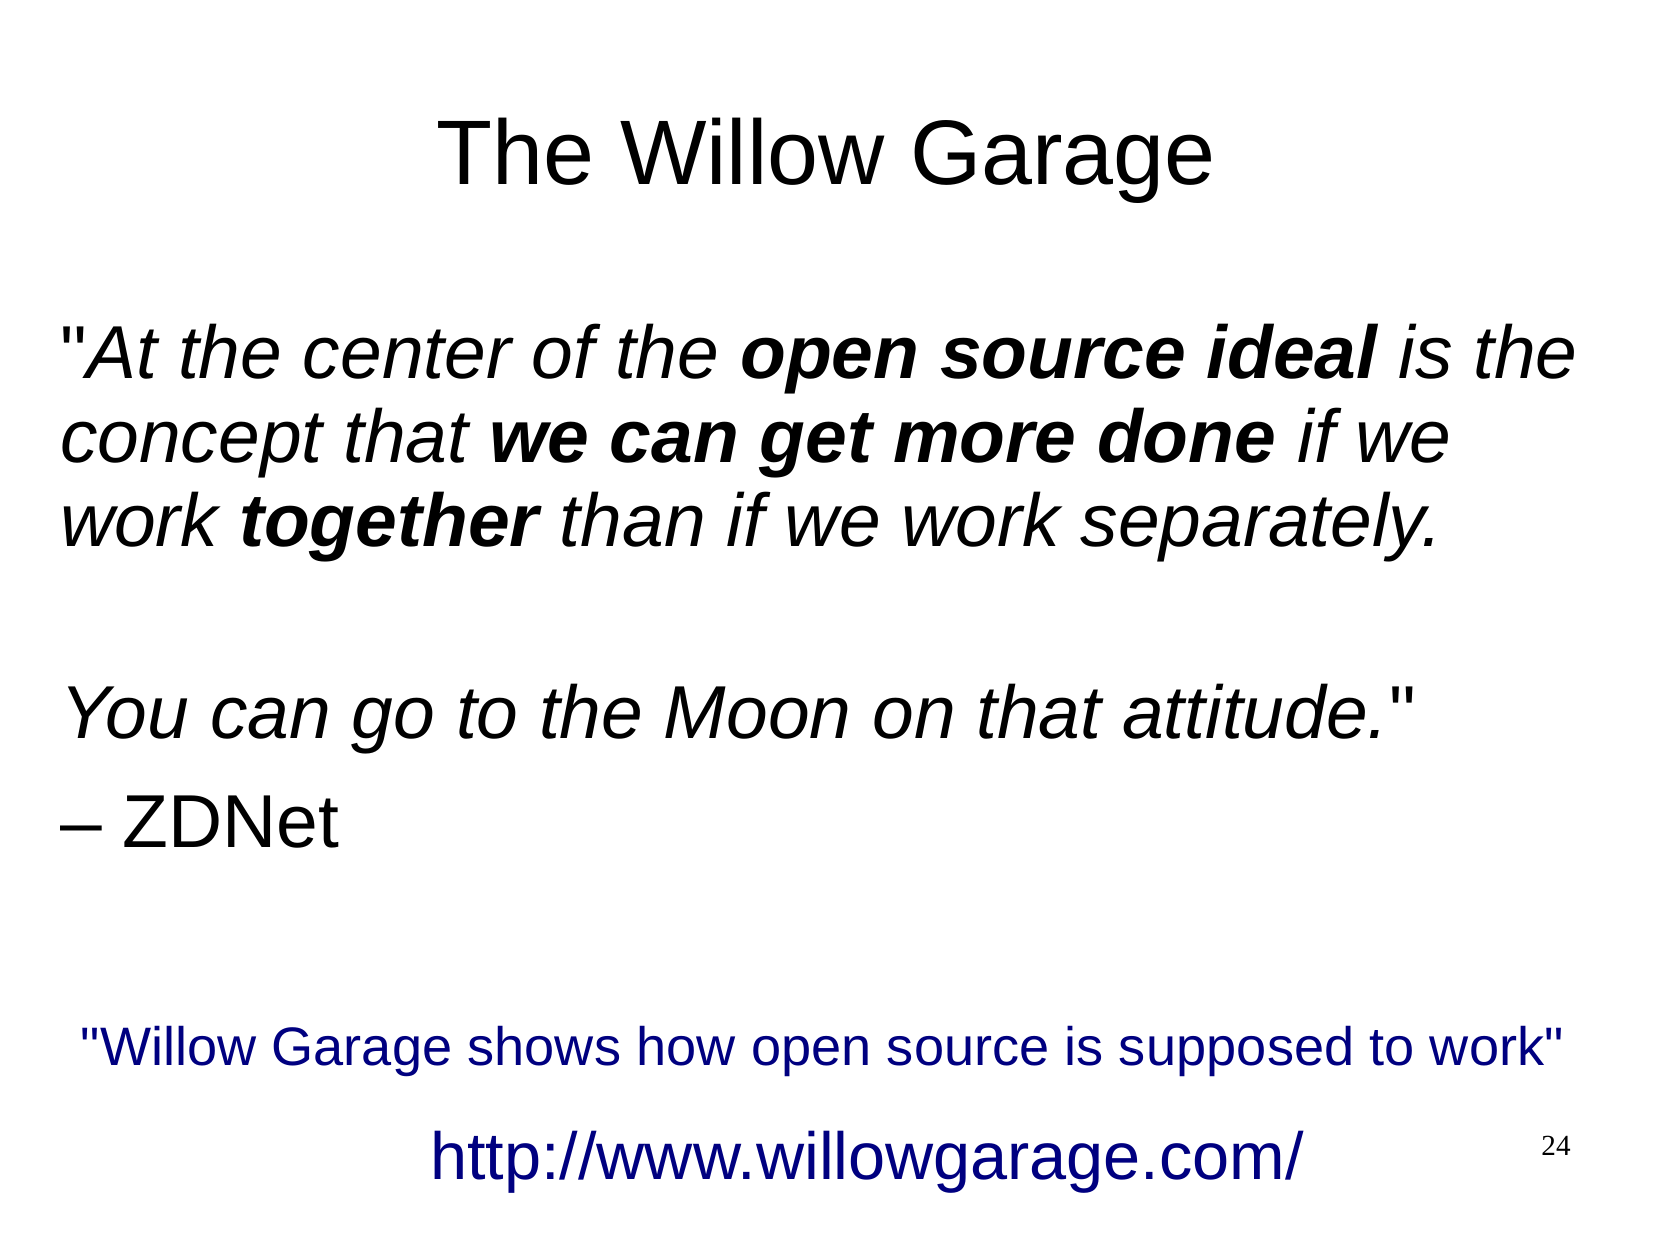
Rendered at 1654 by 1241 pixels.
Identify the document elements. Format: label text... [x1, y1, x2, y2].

text_box http://www.willowgarage.com/ [370, 1112, 1383, 1202]
text_box "At the center of the open source ideal is the concept that we can get more done if we work together than if we work separately. You can go to the Moon on that attitude." – ZDNet "Willow Garage shows how open source is supposed to work" [45, 302, 1620, 1089]
title The Willow Garage [82, 49, 1571, 257]
